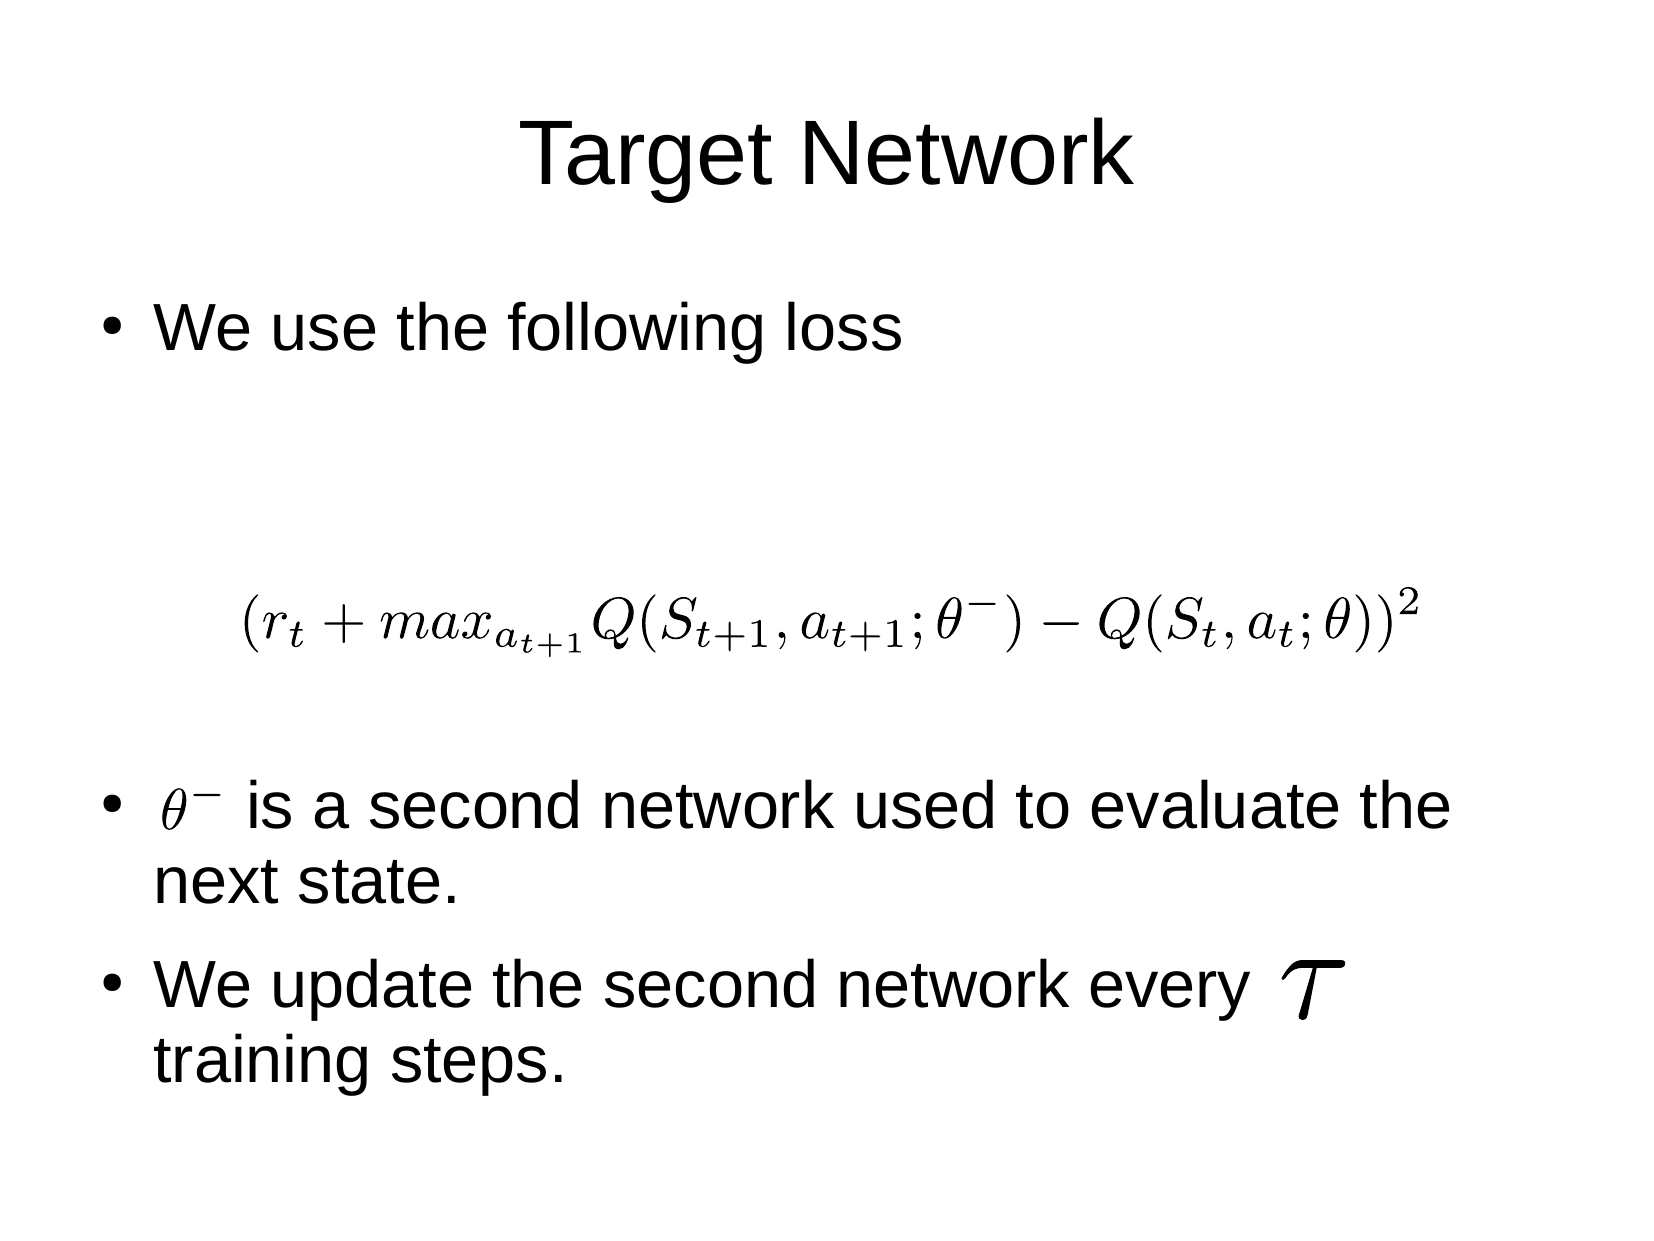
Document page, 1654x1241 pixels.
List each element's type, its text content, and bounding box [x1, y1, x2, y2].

text_box [1278, 960, 1351, 1021]
text_box [159, 780, 226, 830]
list We use the following loss is a second network used to evaluate the next state. We update the second network every training steps. [82, 290, 1571, 1186]
text_box [238, 586, 1421, 658]
title Target Network [82, 49, 1571, 257]
